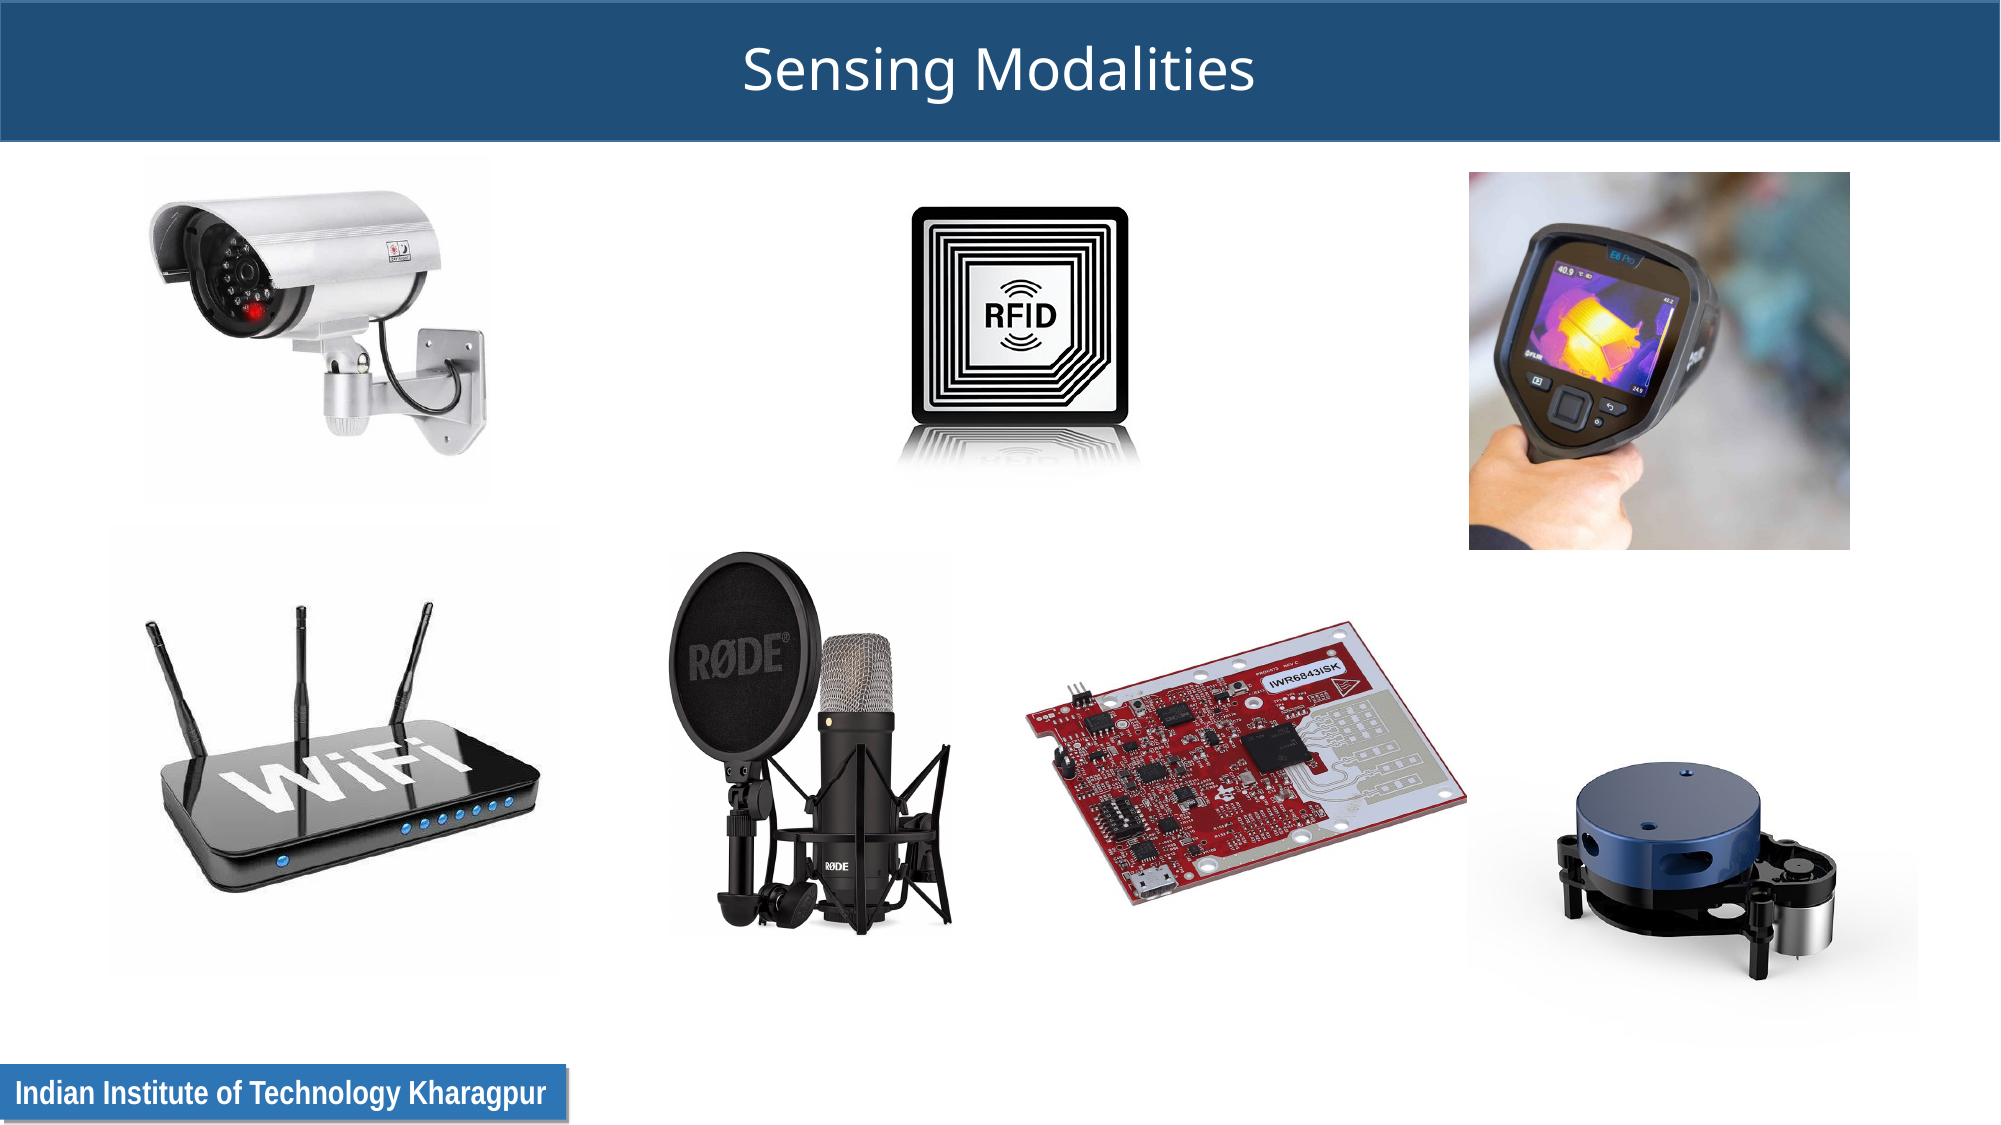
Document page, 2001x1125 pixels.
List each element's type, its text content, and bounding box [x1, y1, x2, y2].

title Sensing Modalities [0, 1, 2000, 141]
picture [668, 551, 953, 937]
picture [1469, 172, 1850, 550]
picture [794, 189, 1245, 490]
picture [144, 155, 491, 502]
picture [109, 525, 560, 976]
picture [1021, 618, 1918, 1048]
